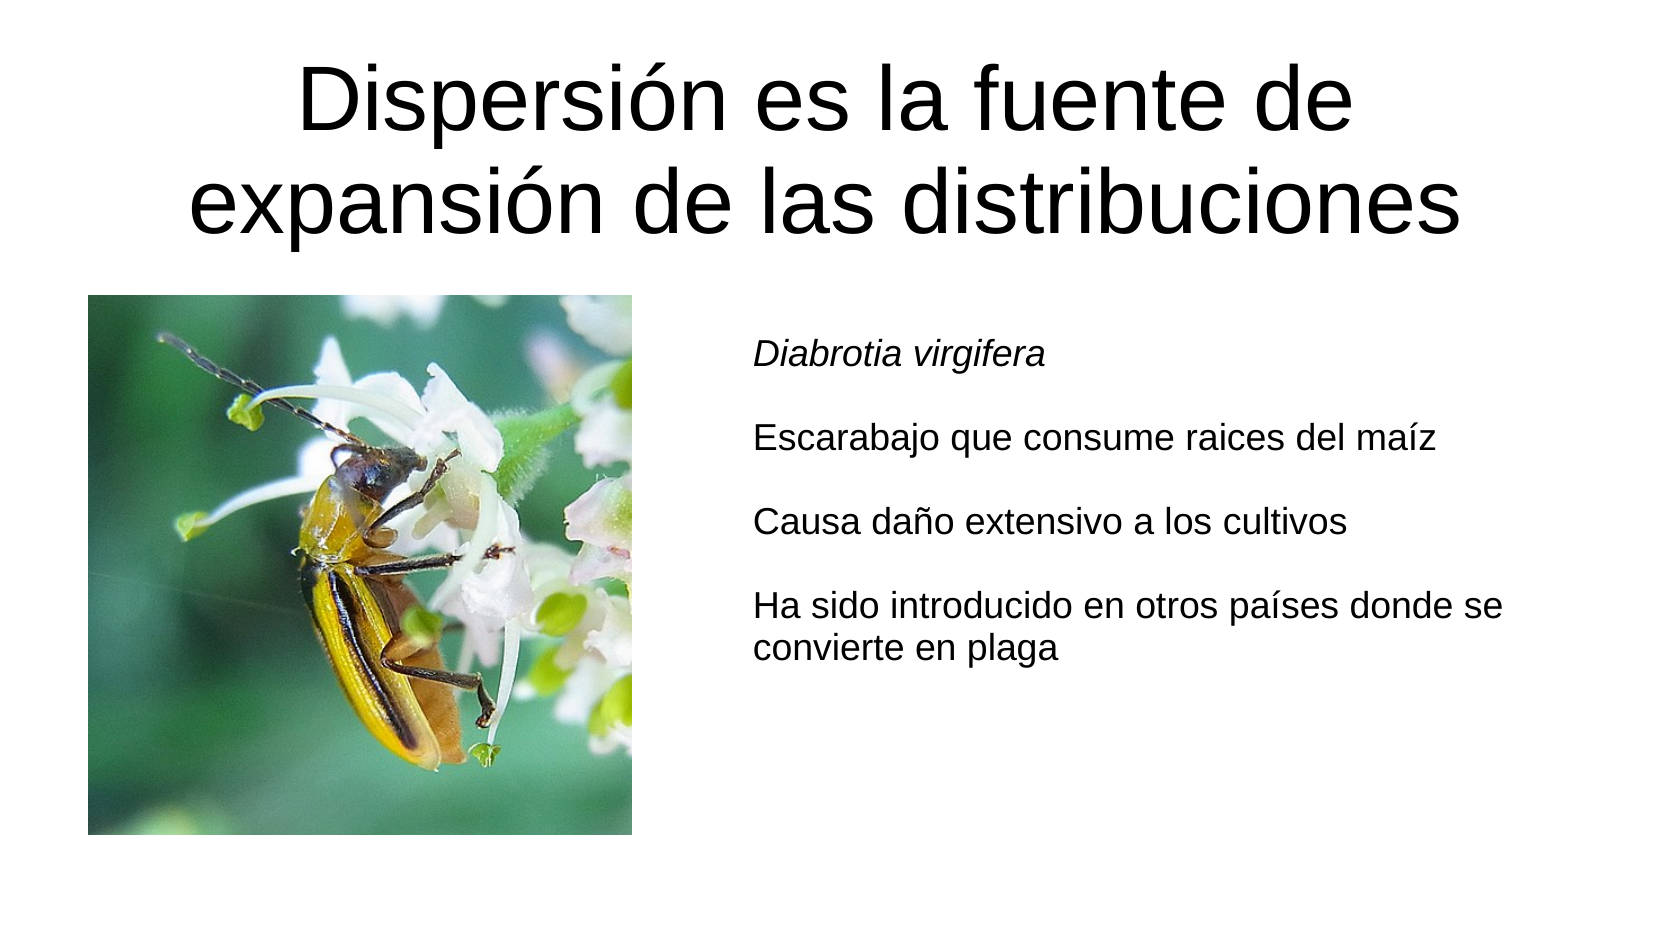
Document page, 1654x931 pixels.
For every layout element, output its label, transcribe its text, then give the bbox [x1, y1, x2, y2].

text_box Diabrotia virgifera Escarabajo que consume raices del maíz Causa daño extensivo a los cultivos Ha sido introducido en otros países donde se convierte en plaga [738, 324, 1595, 676]
picture [88, 295, 632, 835]
title Dispersión es la fuente de expansión de las distribuciones [82, 47, 1571, 253]
